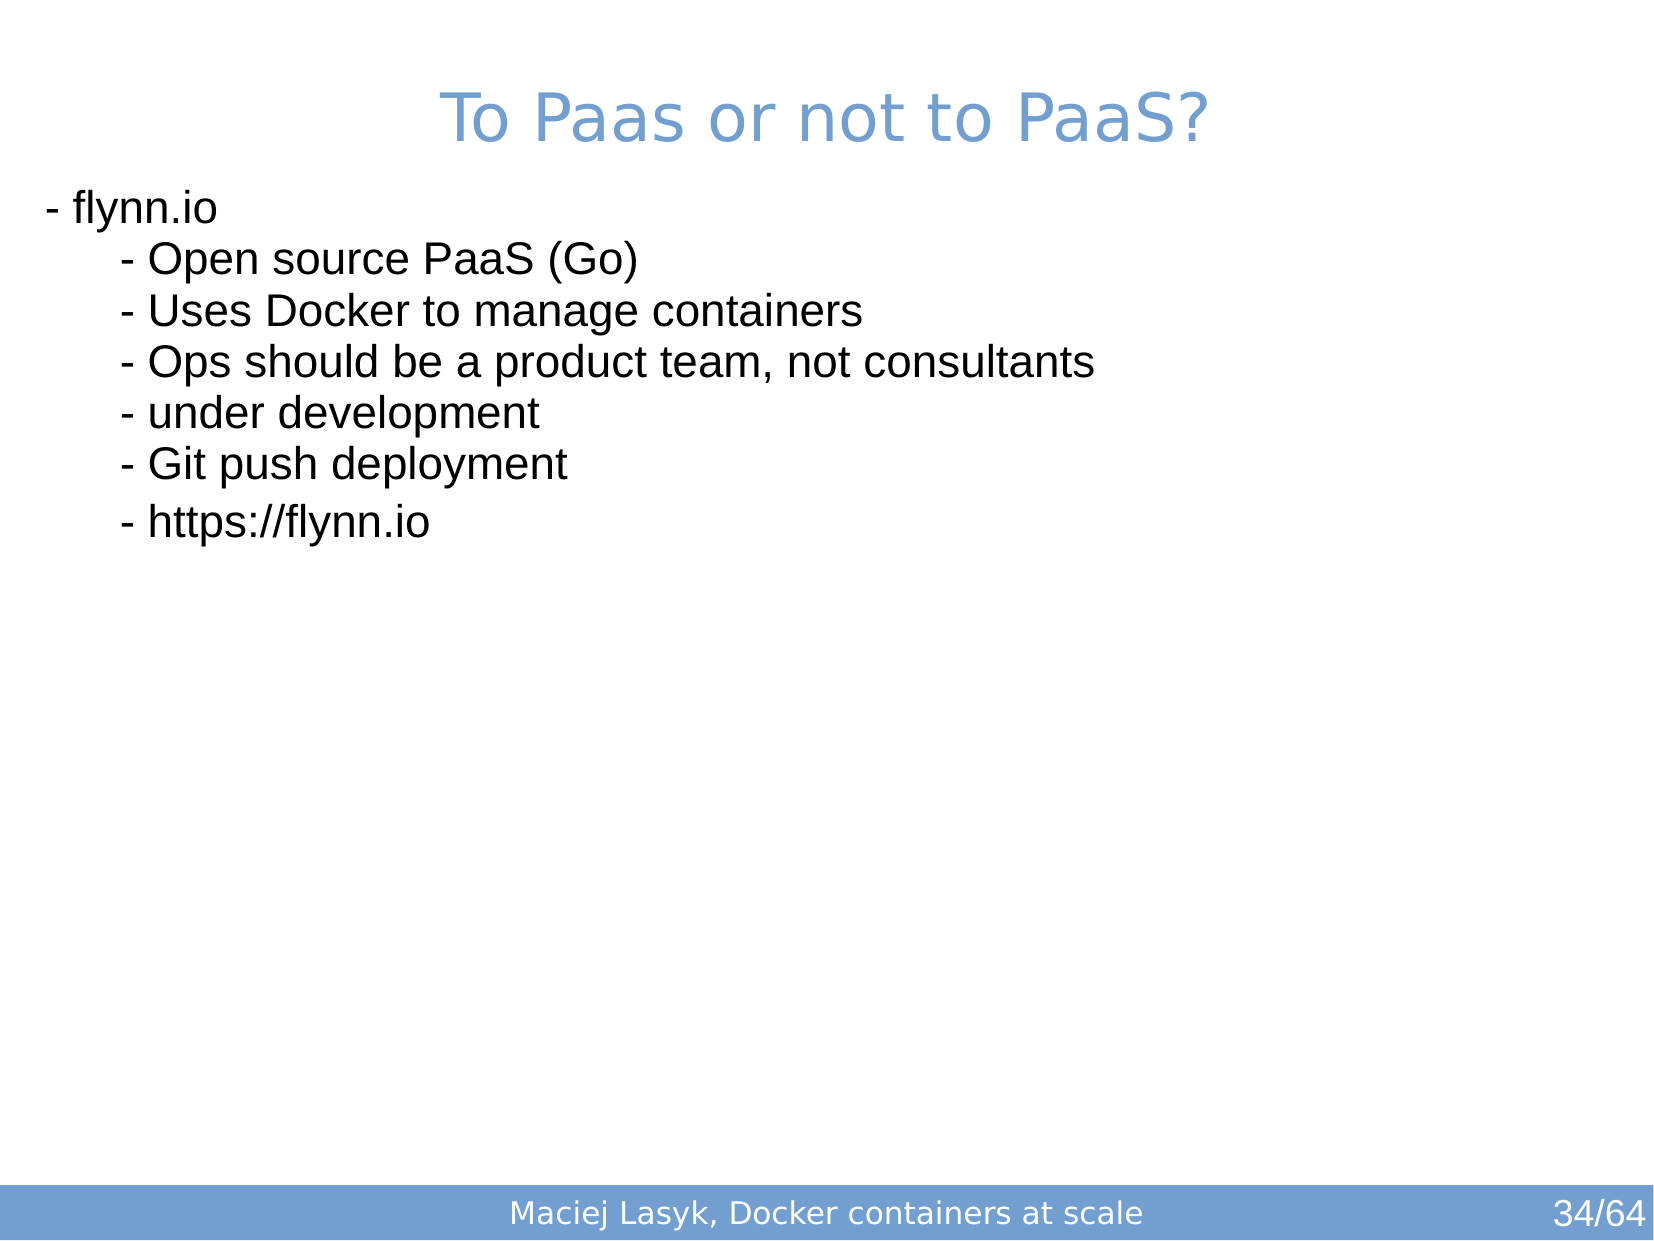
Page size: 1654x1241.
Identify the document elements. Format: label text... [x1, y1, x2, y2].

text_box To Paas or not to PaaS? [426, 72, 1228, 166]
text_box [0, 1185, 1527, 1241]
text_box - flynn.io - Open source PaaS (Go) - Uses Docker to manage containers - Ops should be a product team, not consultants - under development - Git push deployment - https://flynn.io [30, 174, 1112, 612]
text_box 34/64 [1527, 1185, 1654, 1241]
text_box Maciej Lasyk, Docker containers at scale [494, 1188, 1160, 1240]
